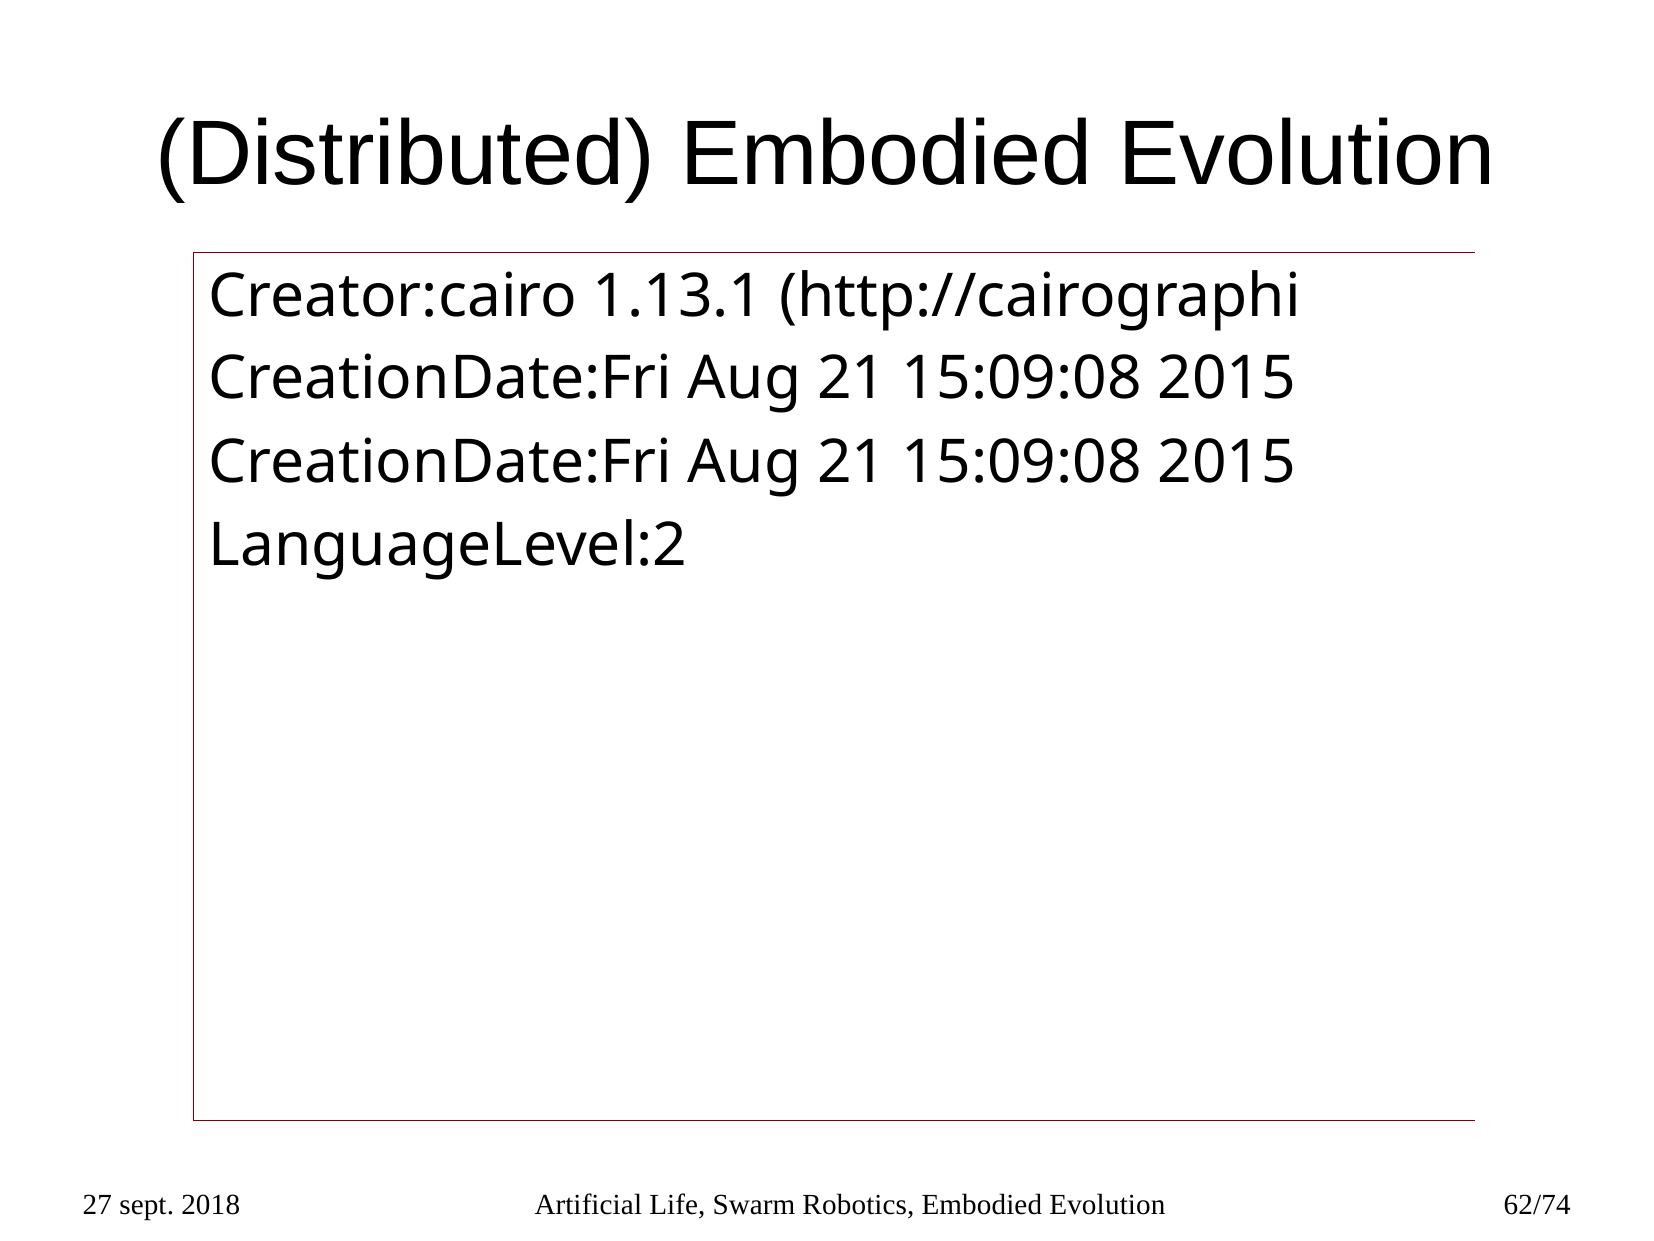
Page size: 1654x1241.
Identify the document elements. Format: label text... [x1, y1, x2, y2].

title (Distributed) Embodied Evolution [82, 49, 1571, 257]
picture [188, 248, 1475, 1121]
